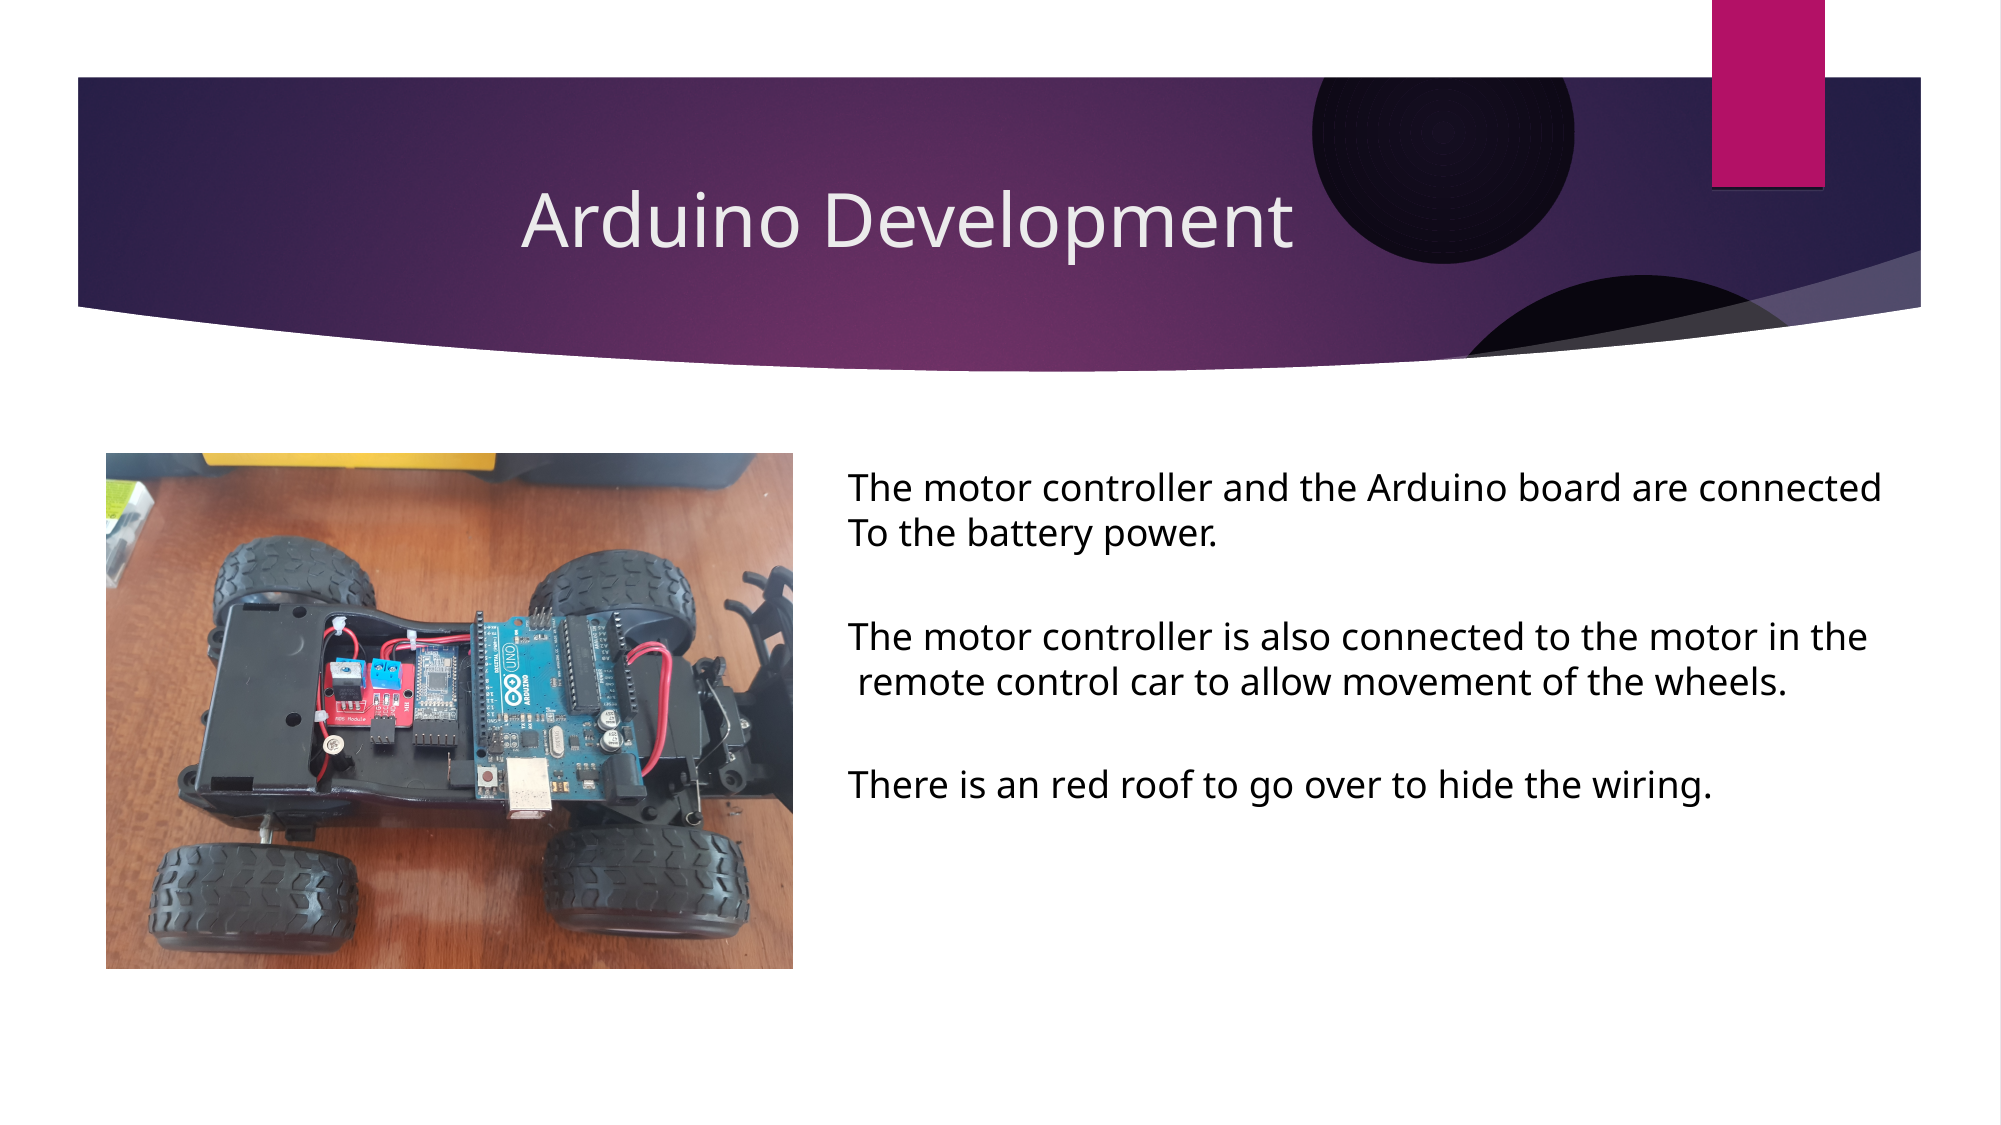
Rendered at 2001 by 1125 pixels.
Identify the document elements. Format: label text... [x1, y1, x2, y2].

text_box There is an red roof to go over to hide the wiring. [832, 753, 1777, 815]
picture [106, 453, 793, 969]
text_box The motor controller is also connected to the motor in the remote control car to allow movement of the wheels. [832, 605, 1917, 712]
text_box The motor controller and the Arduino board are connected To the battery power. [832, 456, 1967, 563]
title Arduino Development [189, 159, 1627, 276]
